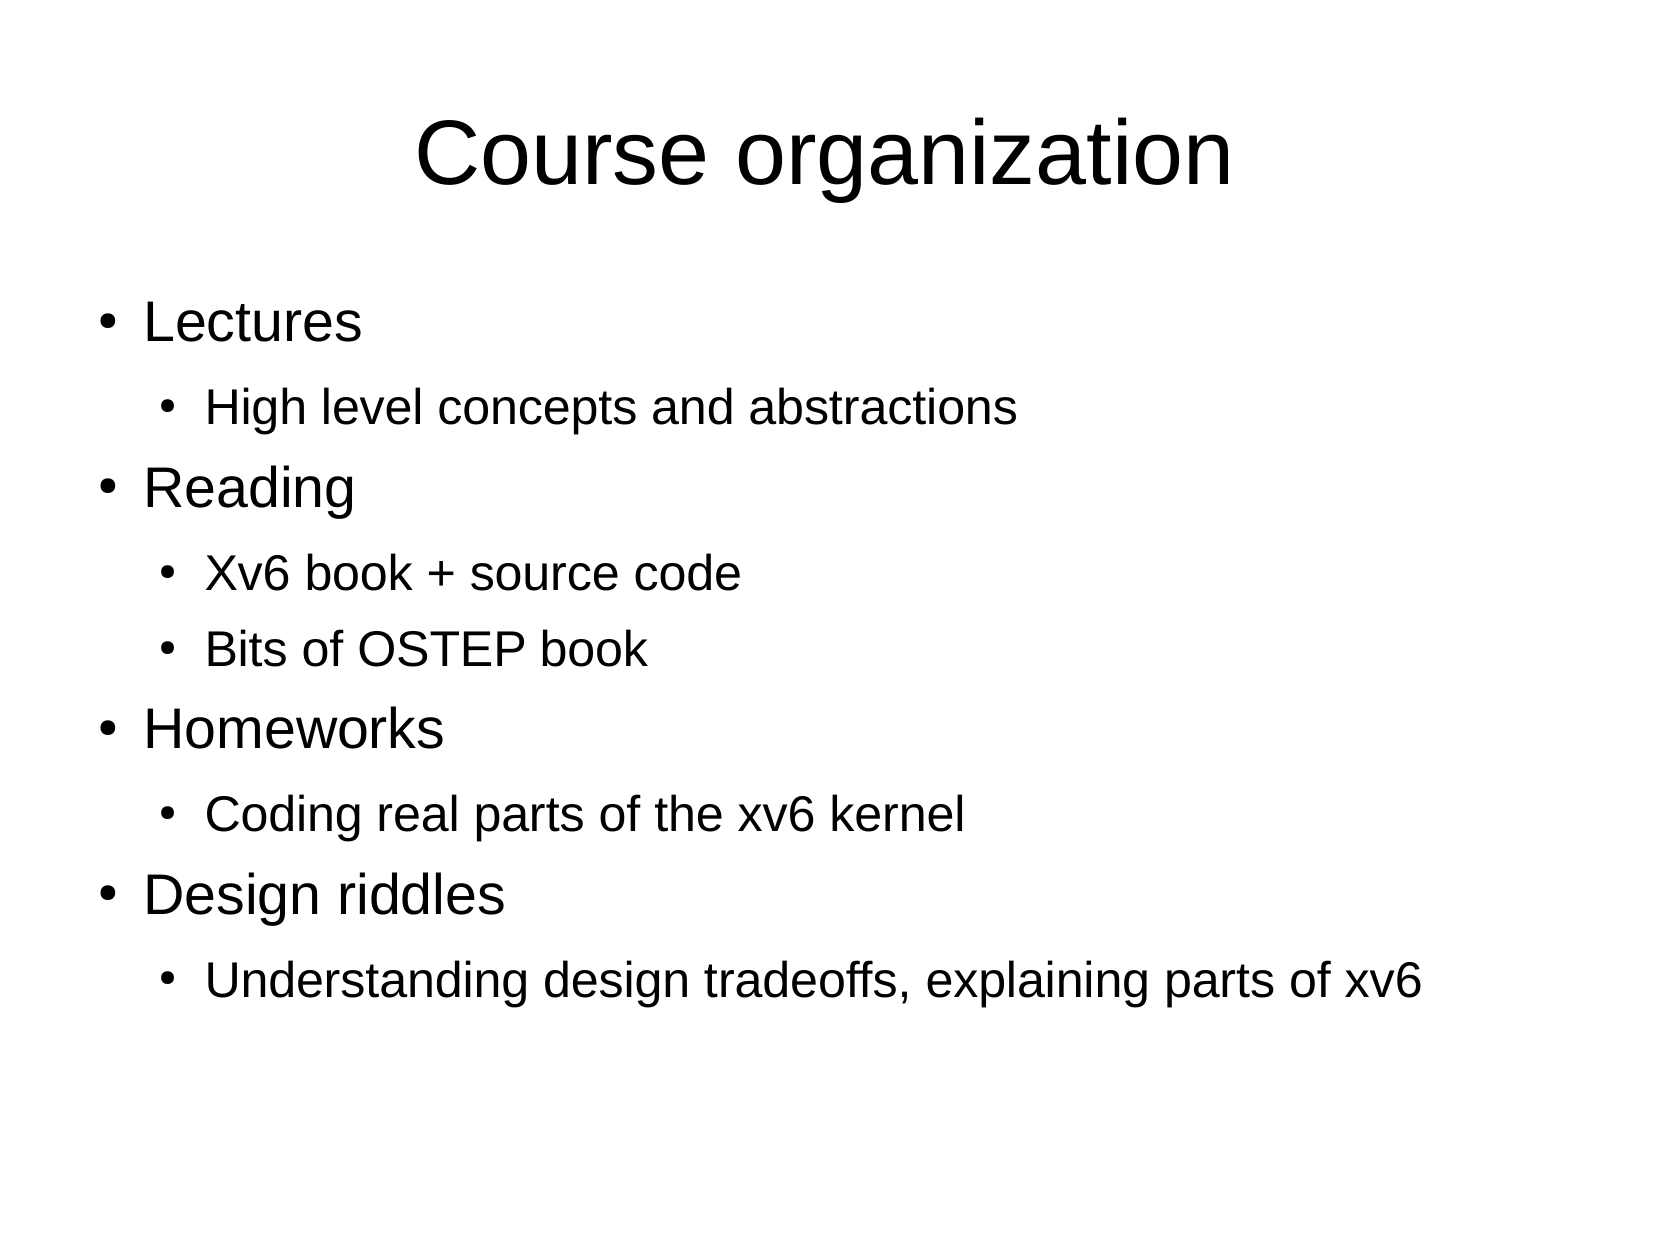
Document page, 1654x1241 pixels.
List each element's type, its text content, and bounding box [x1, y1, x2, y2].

title Course organization [82, 49, 1571, 257]
list Lectures High level concepts and abstractions Reading Xv6 book + source code Bits of OSTEP book Homeworks Coding real parts of the xv6 kernel Design riddles Understanding design tradeoffs, explaining parts of xv6 [82, 290, 1571, 1010]
